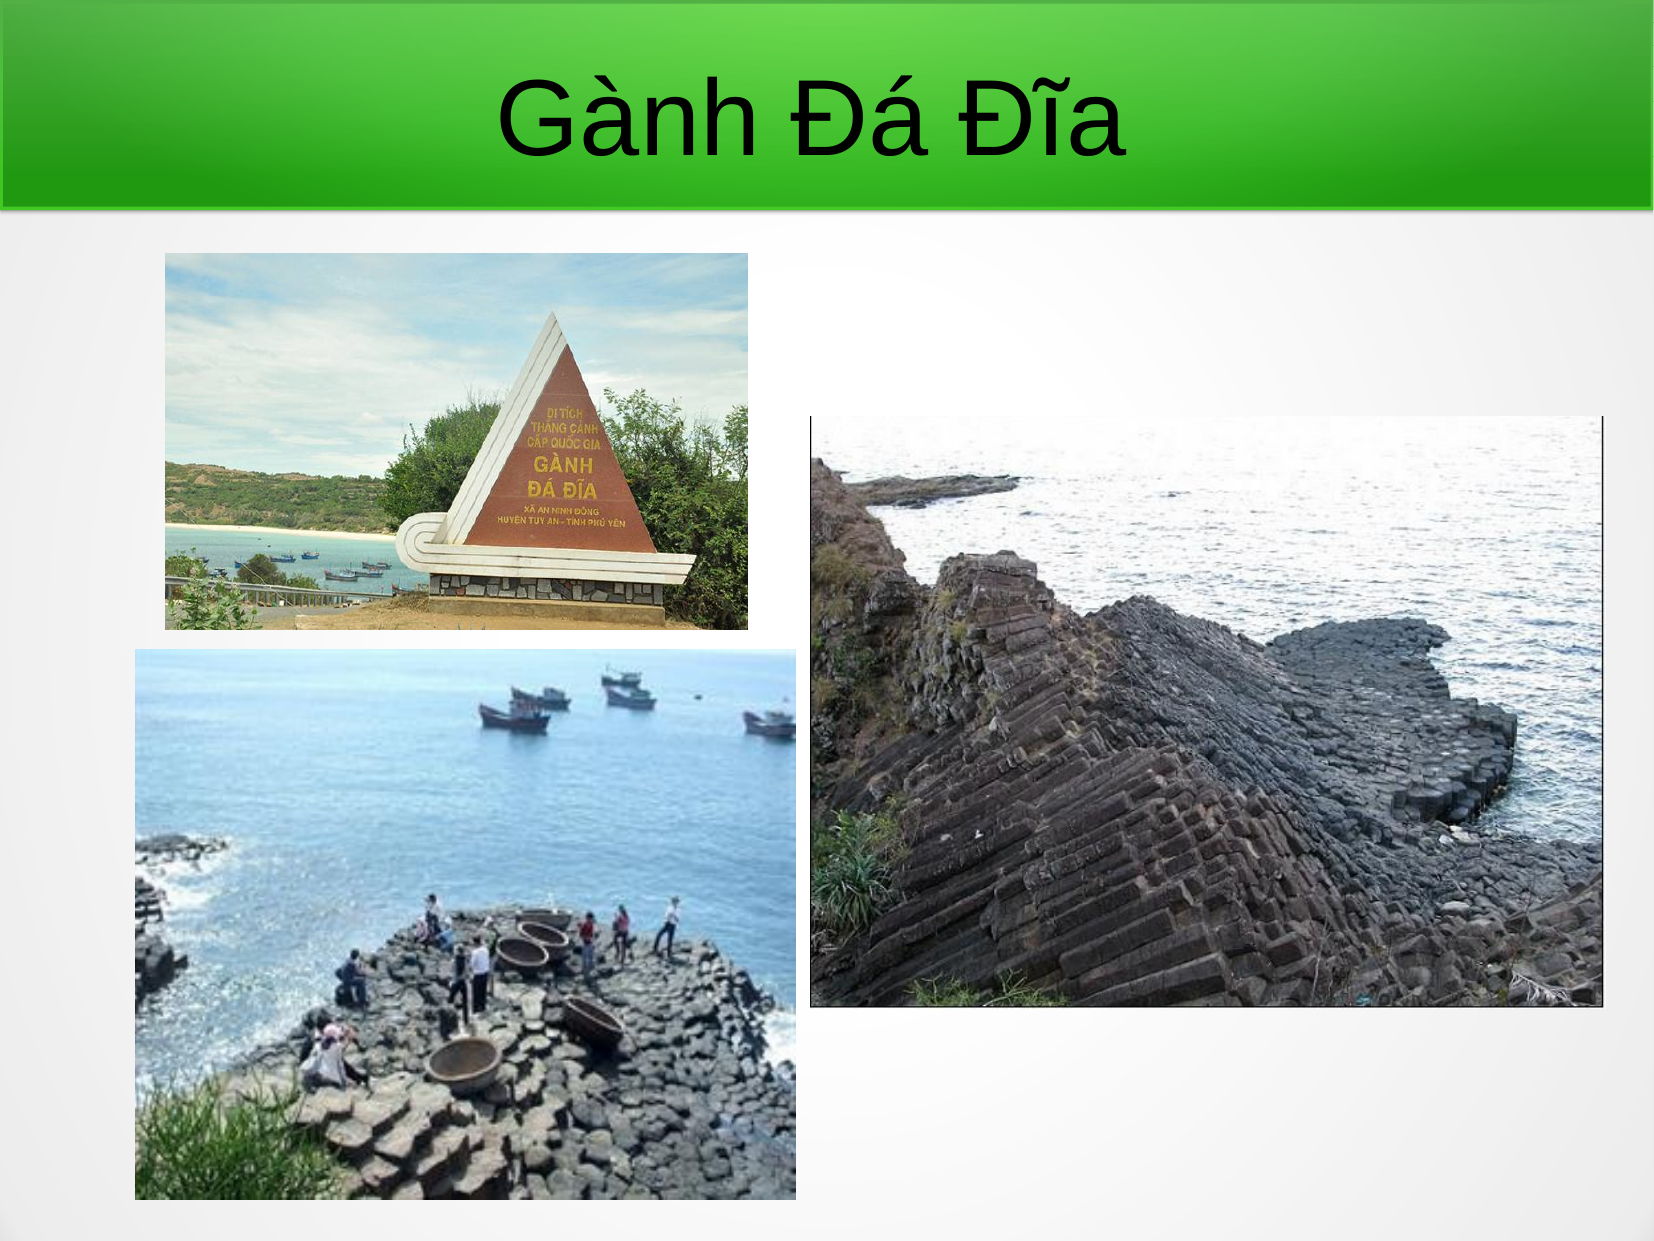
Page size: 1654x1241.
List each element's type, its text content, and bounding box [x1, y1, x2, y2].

picture [135, 649, 796, 1201]
picture [810, 416, 1606, 1009]
title Gành Đá Đĩa [82, 47, 1571, 189]
picture [165, 253, 748, 631]
